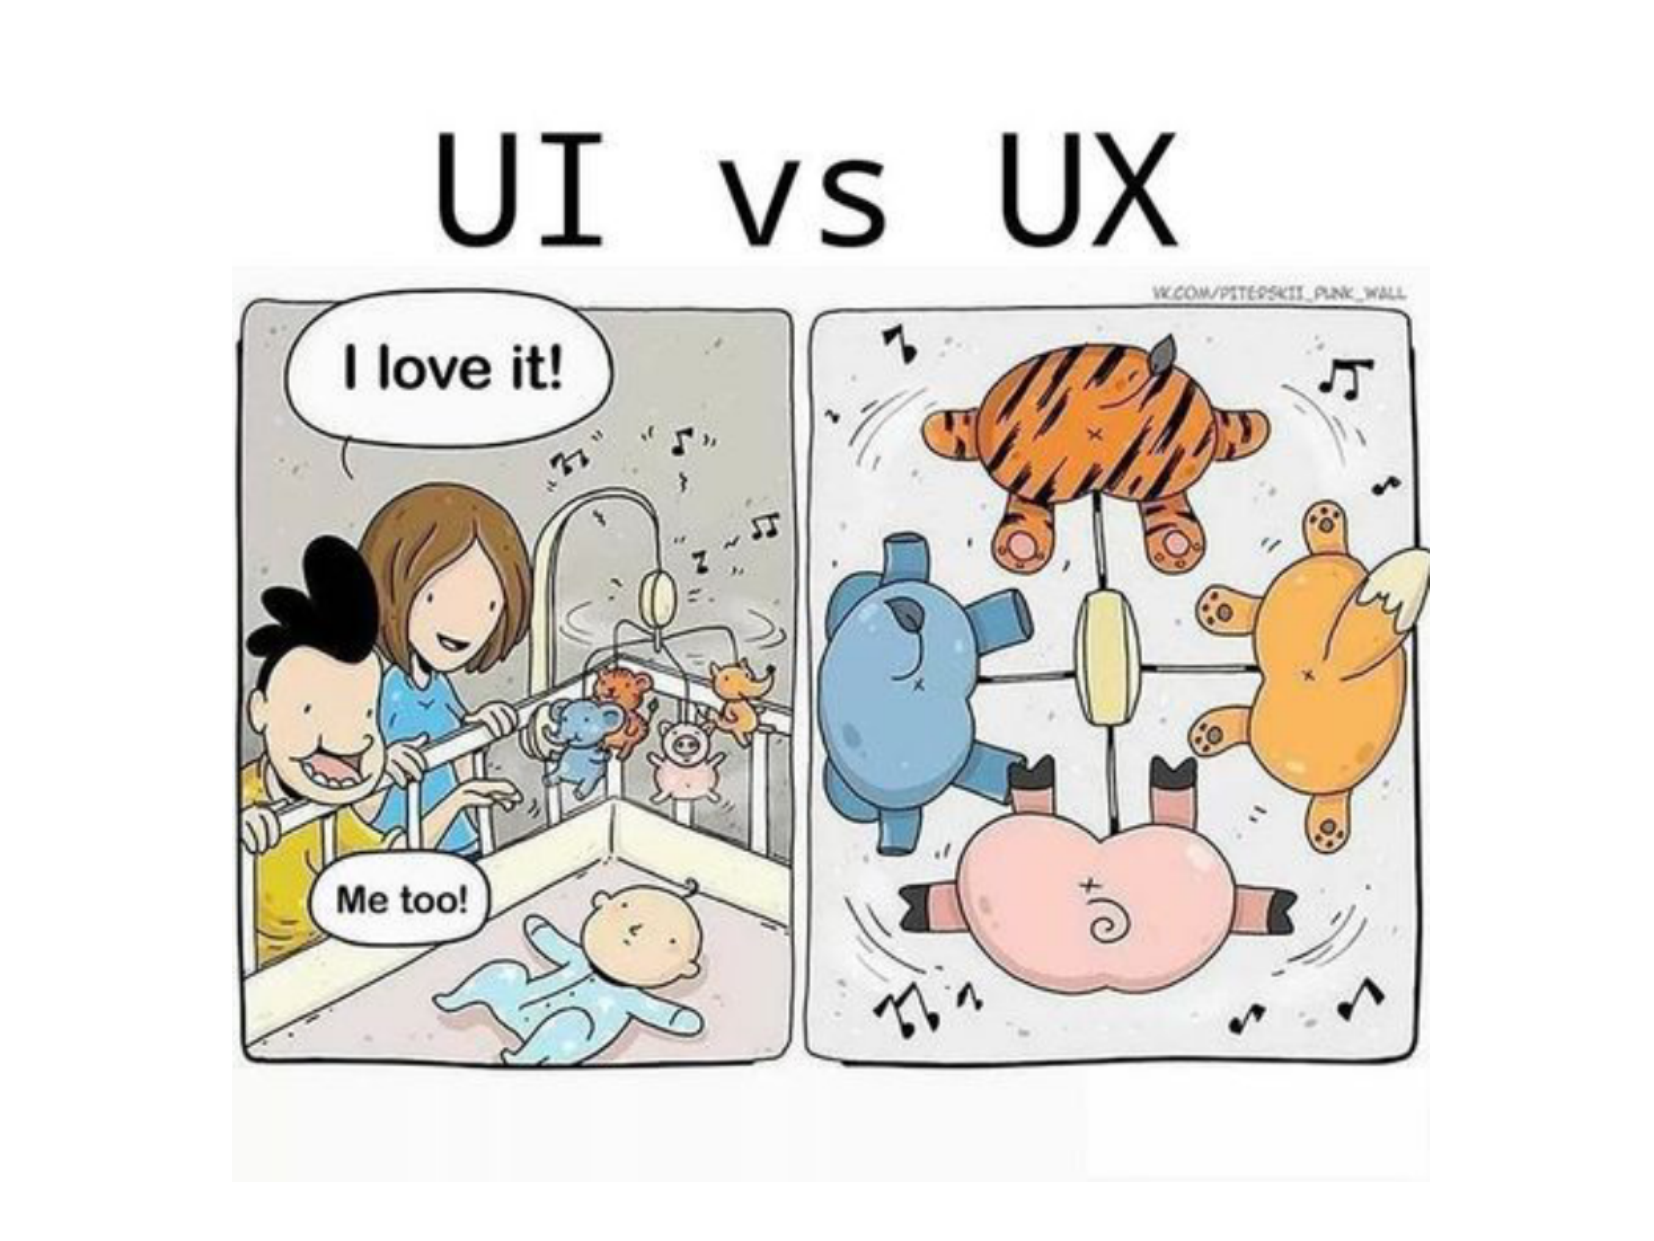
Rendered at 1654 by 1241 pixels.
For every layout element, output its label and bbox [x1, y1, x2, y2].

picture [232, 94, 1430, 1182]
